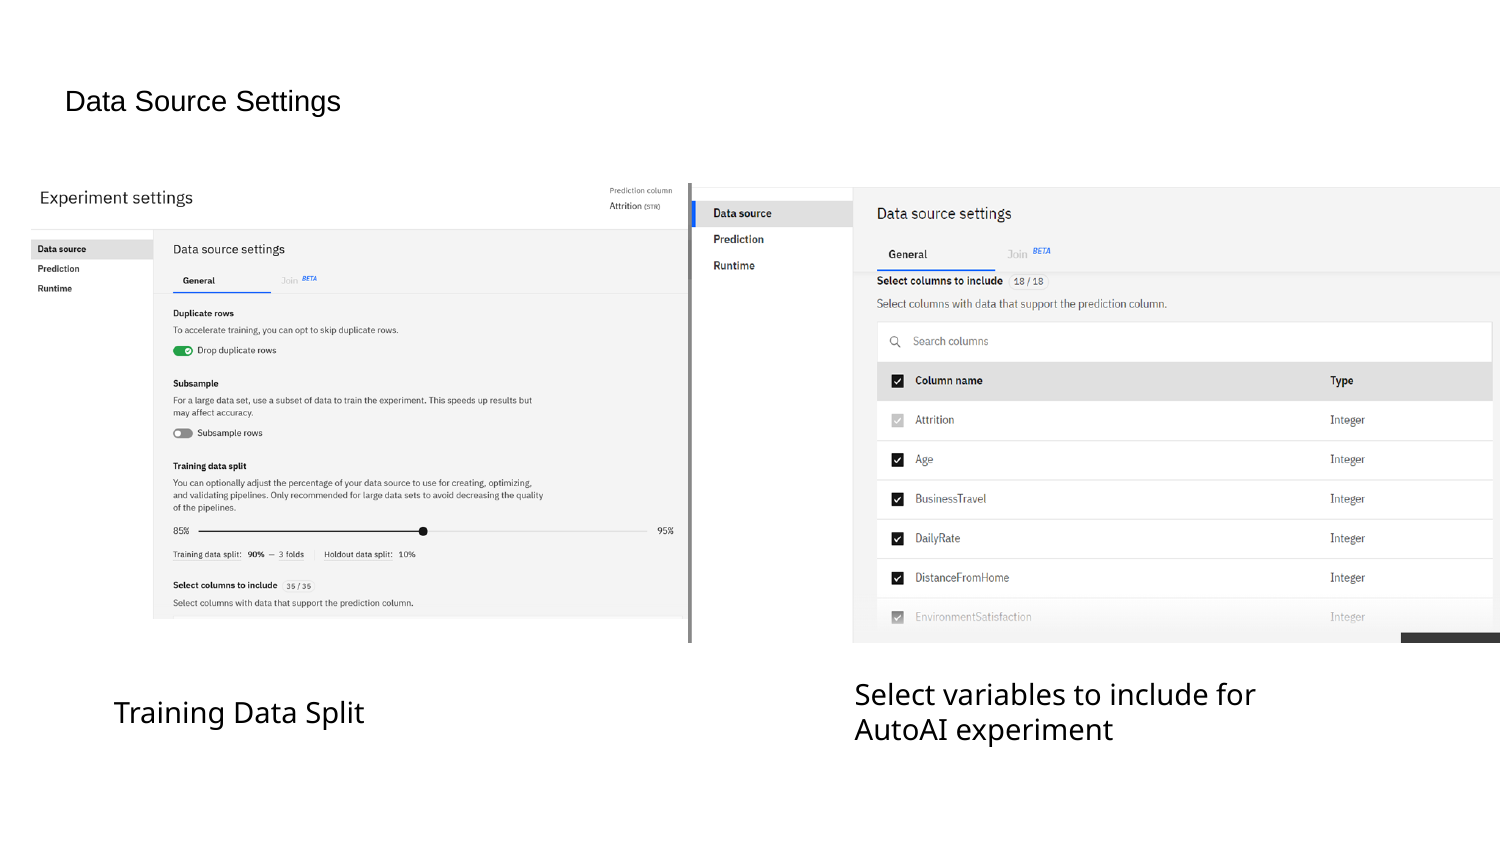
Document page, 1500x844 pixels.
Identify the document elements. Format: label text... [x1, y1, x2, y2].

text_box Training Data Split [98, 679, 535, 745]
text_box Select variables to include for AutoAI experiment [839, 661, 1275, 762]
title Data Source Settings [49, 67, 1448, 173]
picture [31, 183, 1500, 643]
